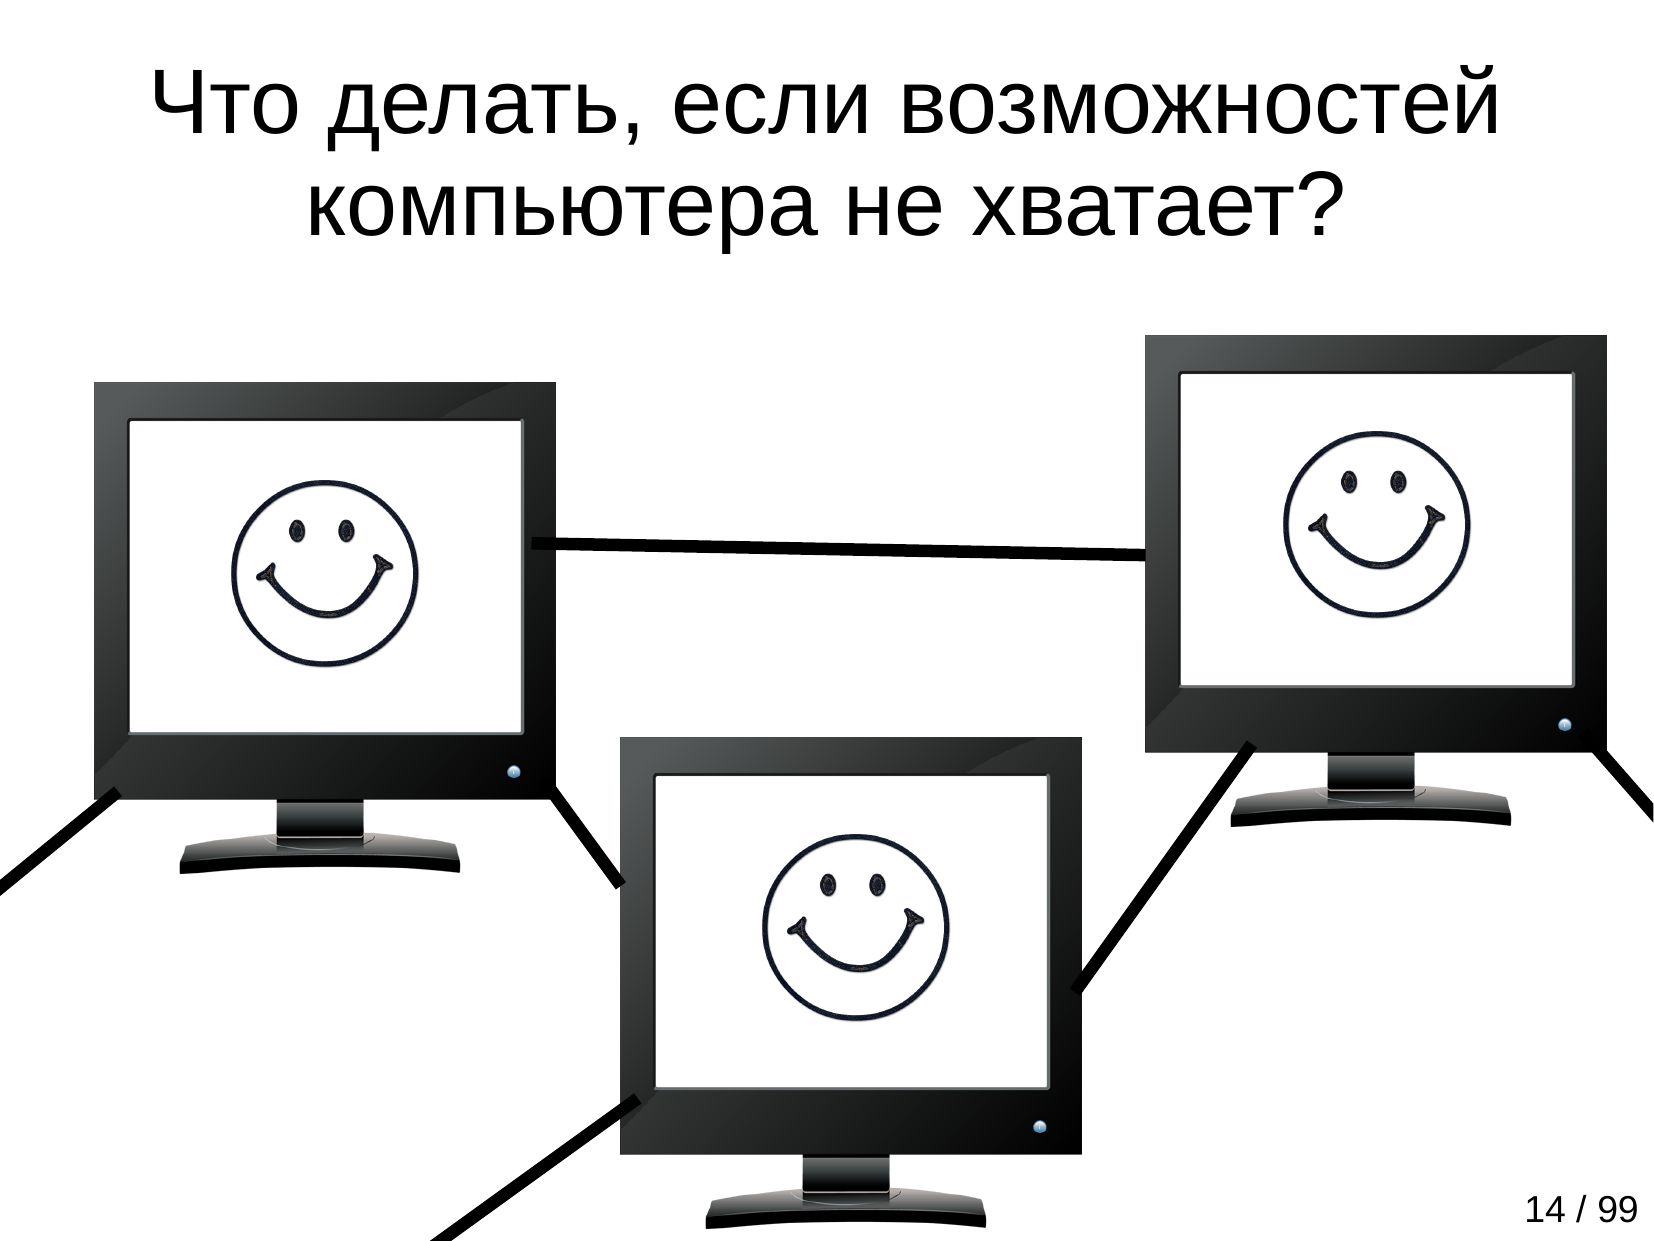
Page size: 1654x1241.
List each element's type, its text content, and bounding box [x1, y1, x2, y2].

text_box [165, 425, 473, 662]
text_box [1216, 377, 1524, 615]
picture [94, 382, 556, 875]
text_box [708, 779, 1016, 1016]
picture [1145, 335, 1607, 827]
picture [620, 737, 1082, 1229]
text_box <number> / 99 [1380, 1181, 1654, 1238]
title Что делать, если возможностей компьютера не хватает? [82, 49, 1571, 257]
